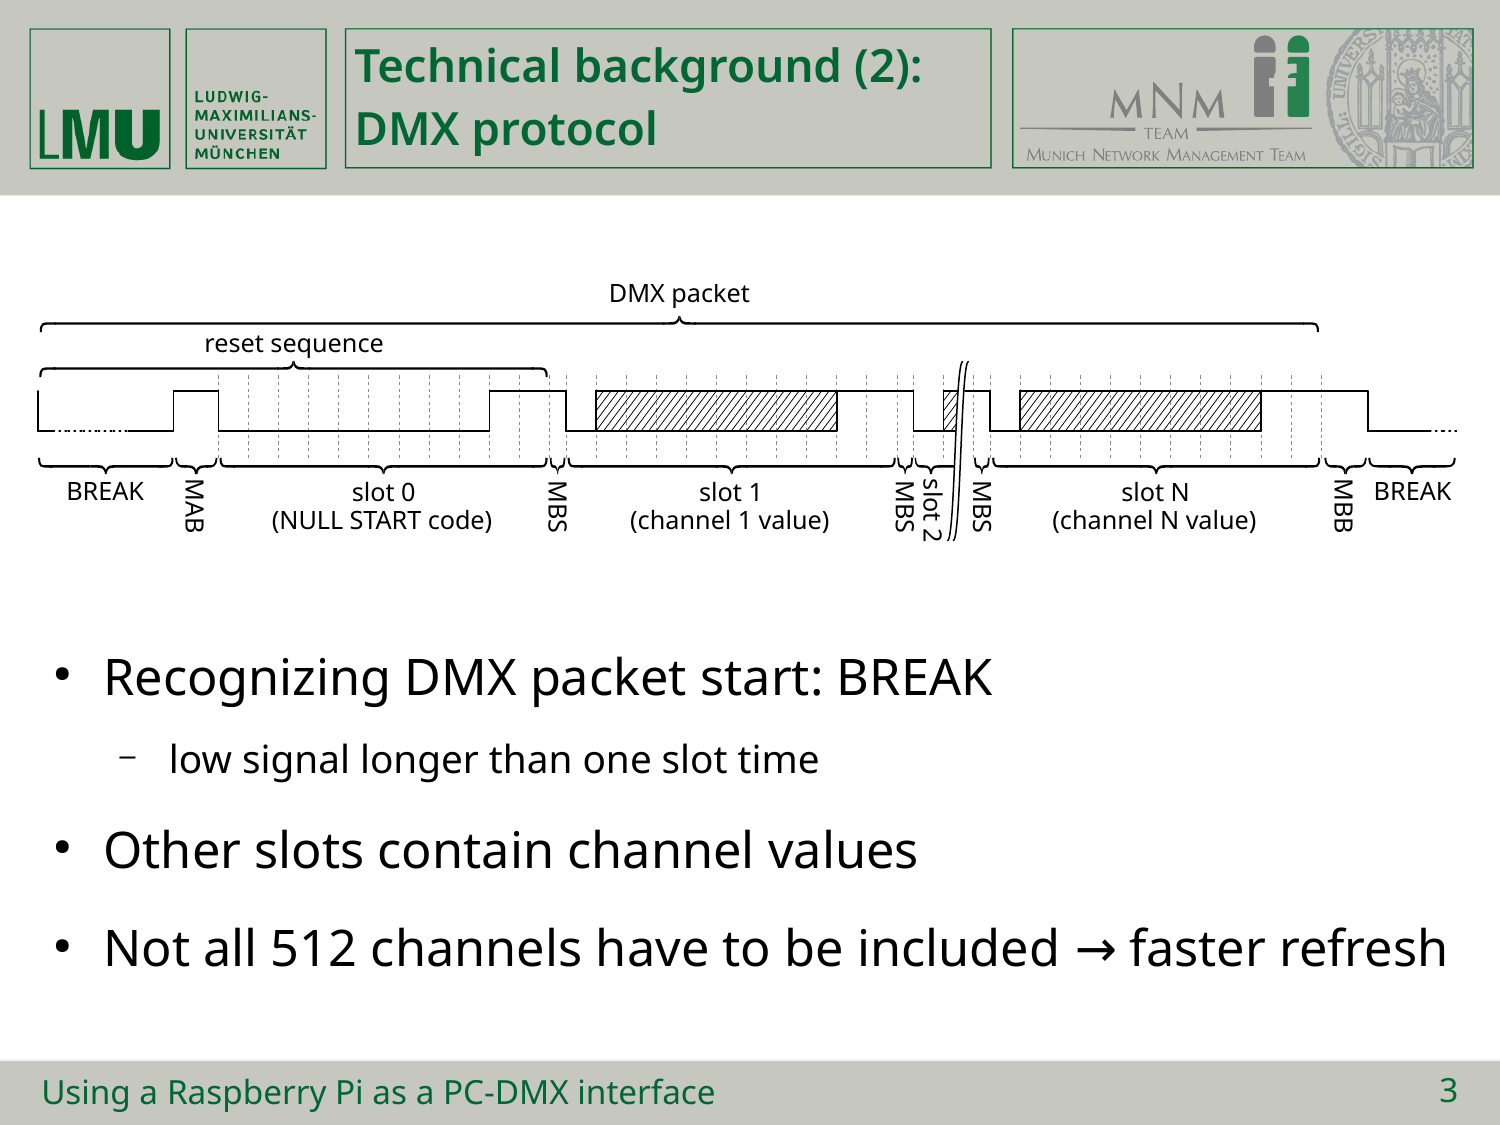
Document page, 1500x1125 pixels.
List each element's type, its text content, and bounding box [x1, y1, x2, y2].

picture [0, 0, 1500, 196]
picture [0, 1059, 1500, 1125]
title Technical background (2): DMX protocol [342, 29, 993, 171]
list Recognizing DMX packet start: BREAK low signal longer than one slot time Other slots contain channel values Not all 512 channels have to be included → faster refresh [37, 640, 1459, 1025]
picture [37, 284, 1459, 542]
